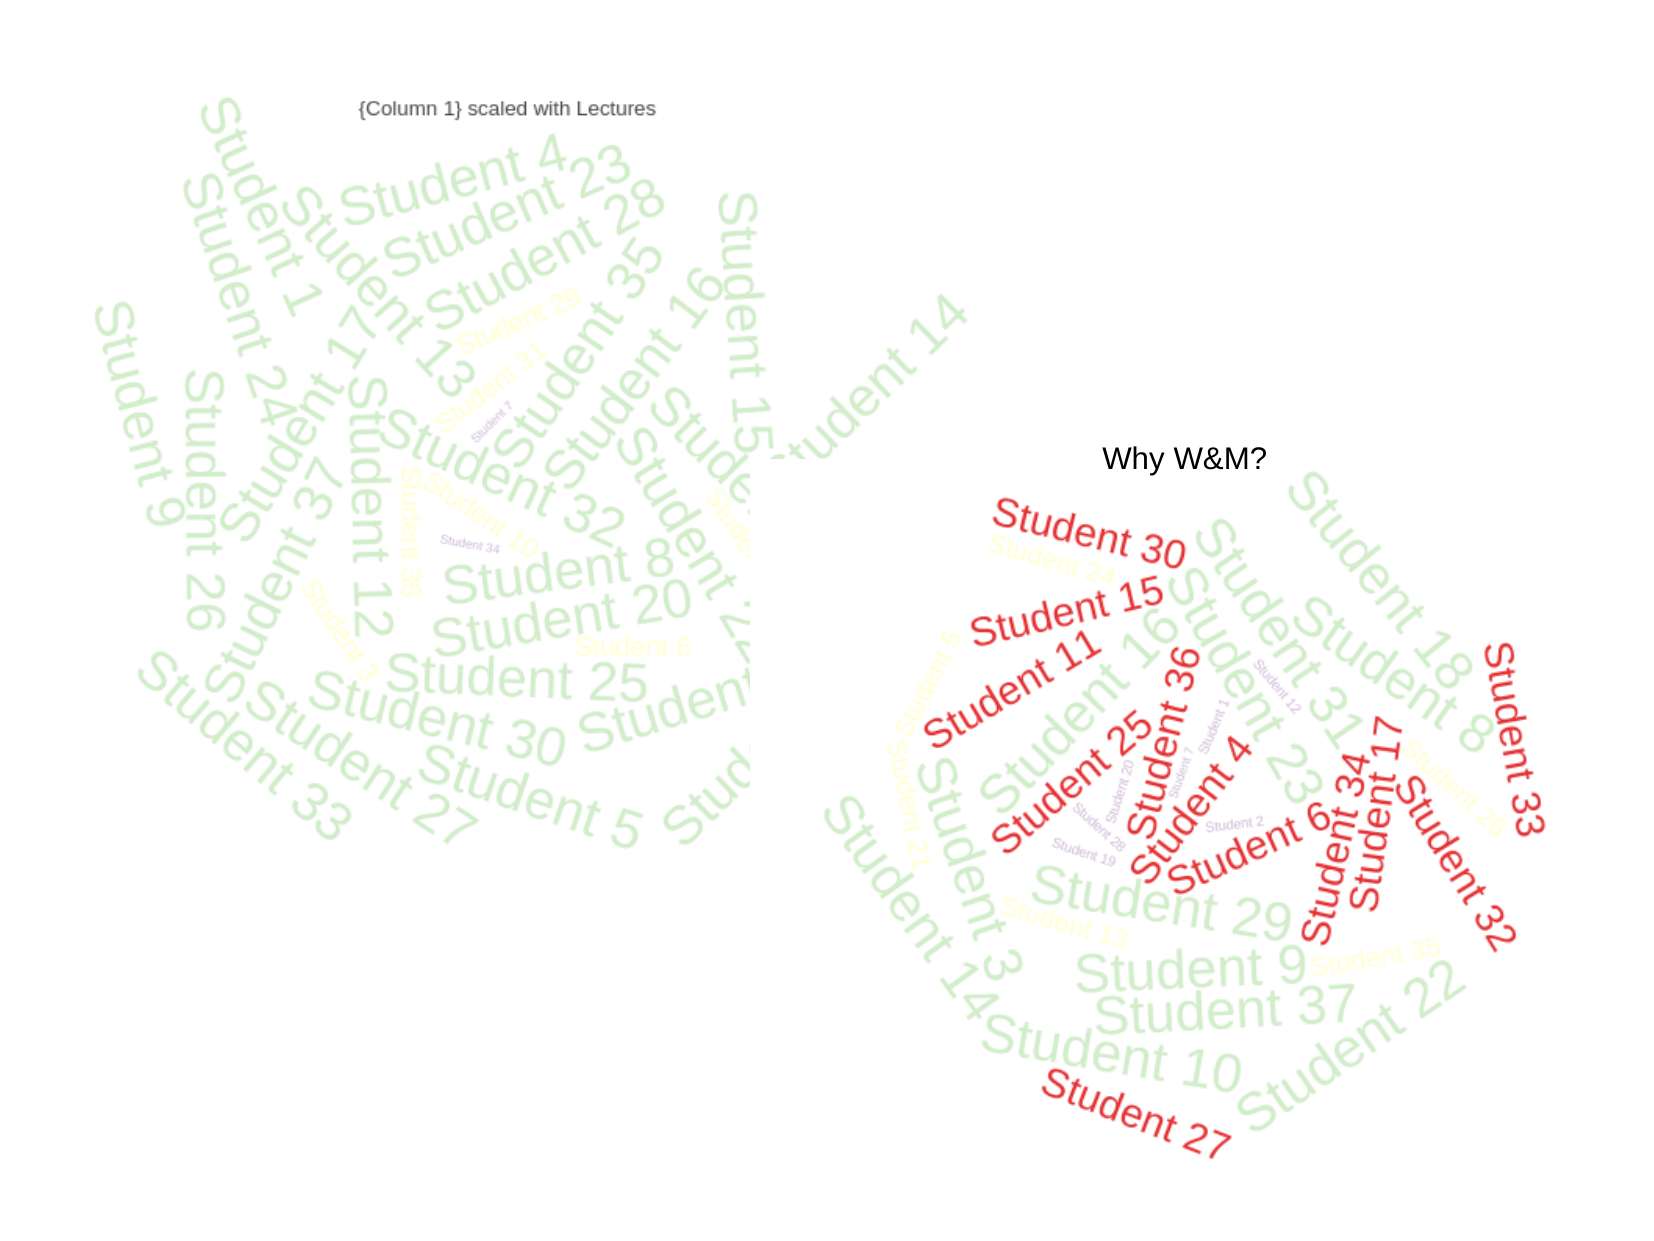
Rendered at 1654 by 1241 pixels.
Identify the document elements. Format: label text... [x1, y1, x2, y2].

title Why W&M? [900, 422, 1471, 496]
picture [75, 89, 1566, 1171]
